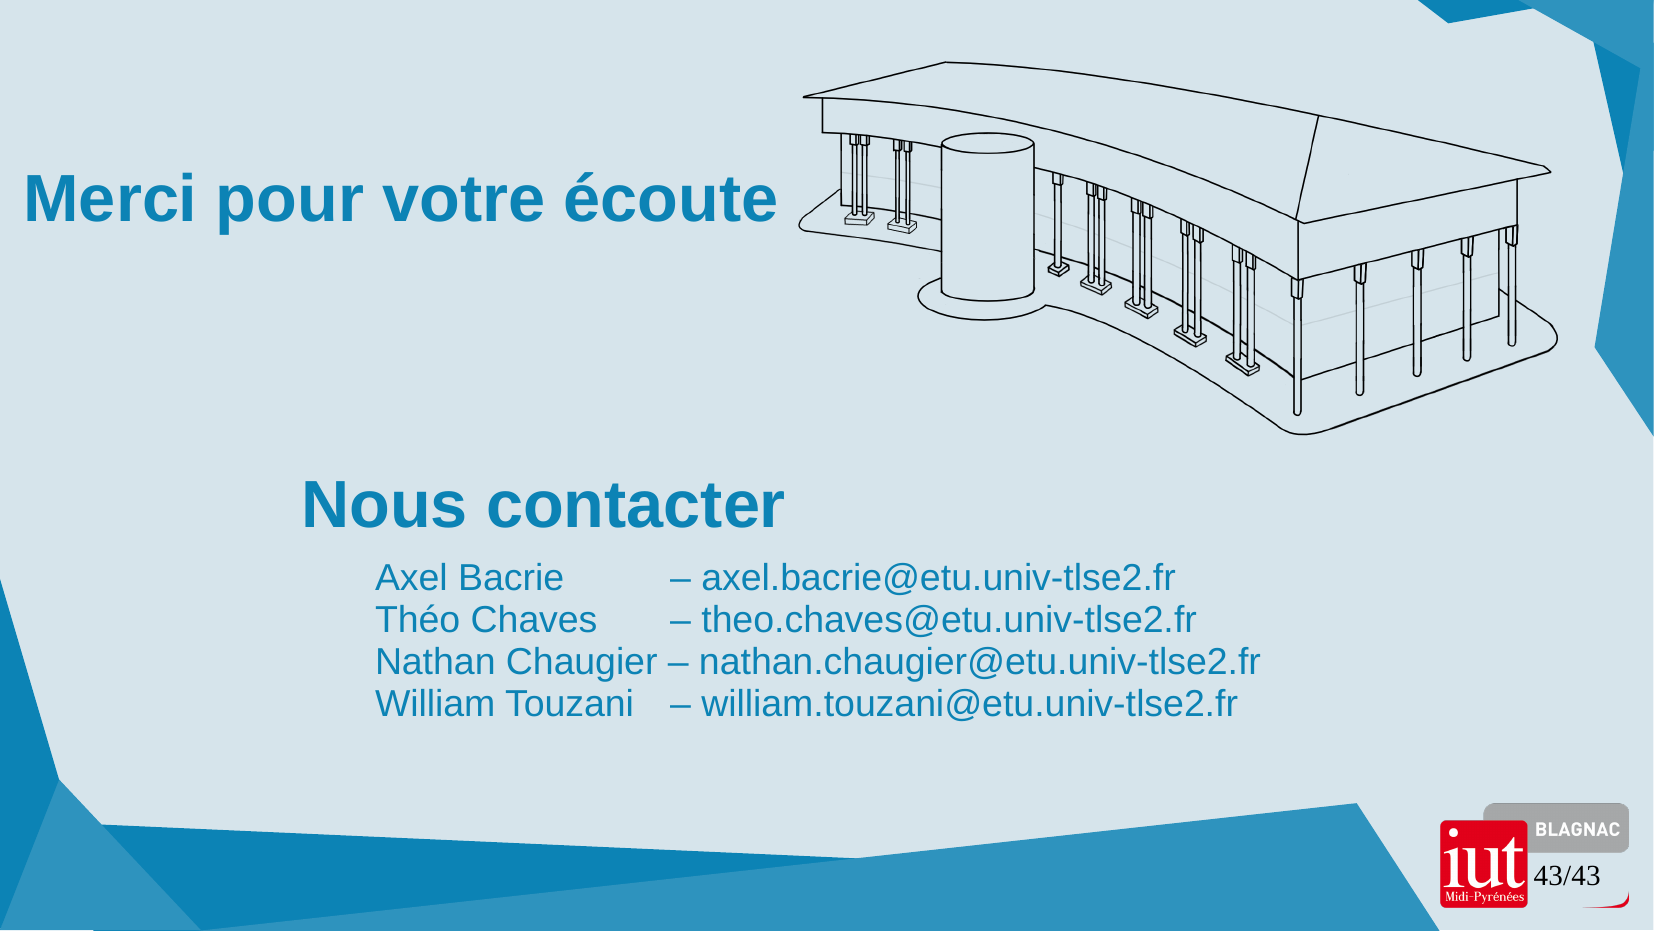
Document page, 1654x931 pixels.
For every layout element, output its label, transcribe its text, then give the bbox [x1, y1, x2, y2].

picture [1440, 803, 1629, 908]
picture [791, 58, 1560, 441]
title Nous contacter [301, 466, 798, 542]
text_box Axel Bacrie – axel.bacrie@etu.univ-tlse2.fr Théo Chaves – theo.chaves@etu.univ-tlse2.fr Nathan Chaugier – nathan.chaugier@etu.univ-tlse2.fr William Touzani – william.touzani@etu.univ-tlse2.fr [360, 548, 1277, 774]
title Merci pour votre écoute [23, 161, 792, 237]
